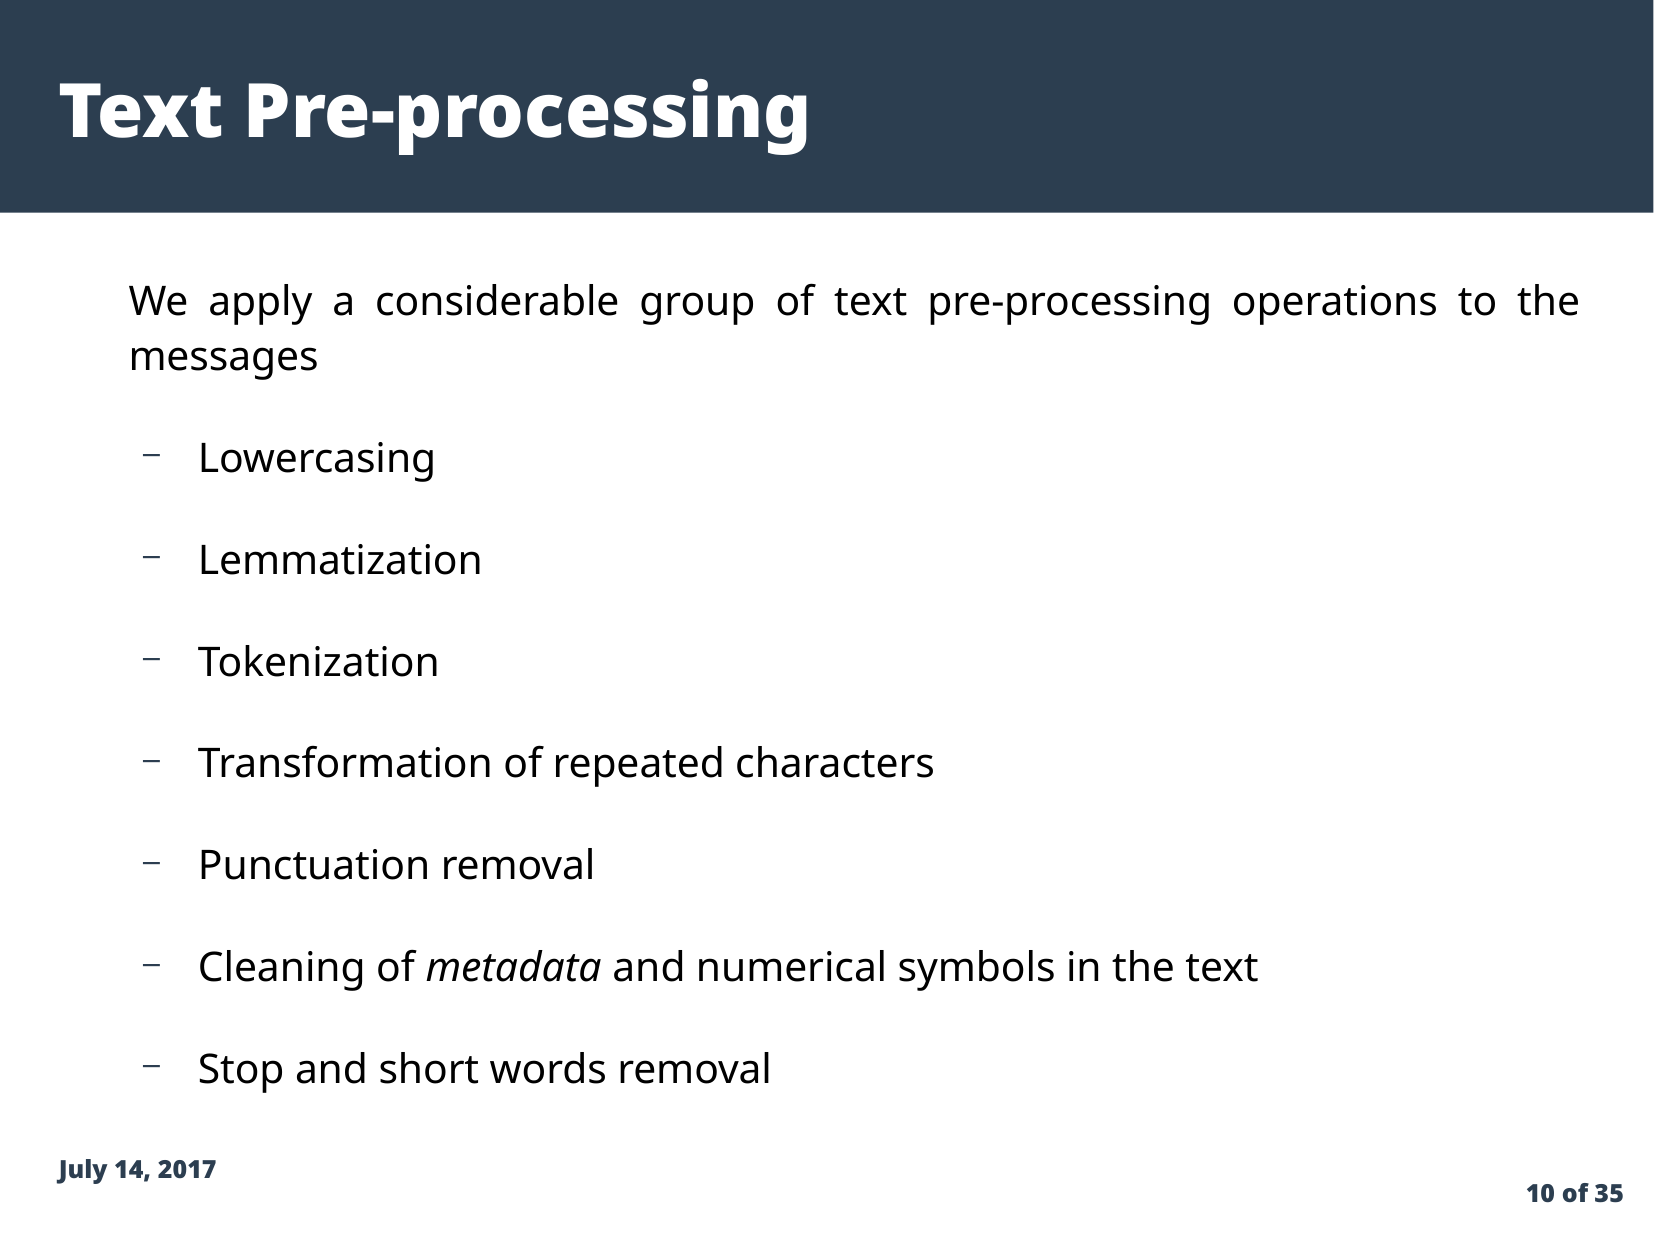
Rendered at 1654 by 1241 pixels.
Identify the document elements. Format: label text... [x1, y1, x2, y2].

list We apply a considerable group of text pre-processing operations to the messages Lowercasing Lemmatization Tokenization Transformation of repeated characters Punctuation removal Cleaning of metadata and numerical symbols in the text Stop and short words removal [59, 271, 1583, 1099]
title Text Pre-processing [59, 29, 1595, 187]
